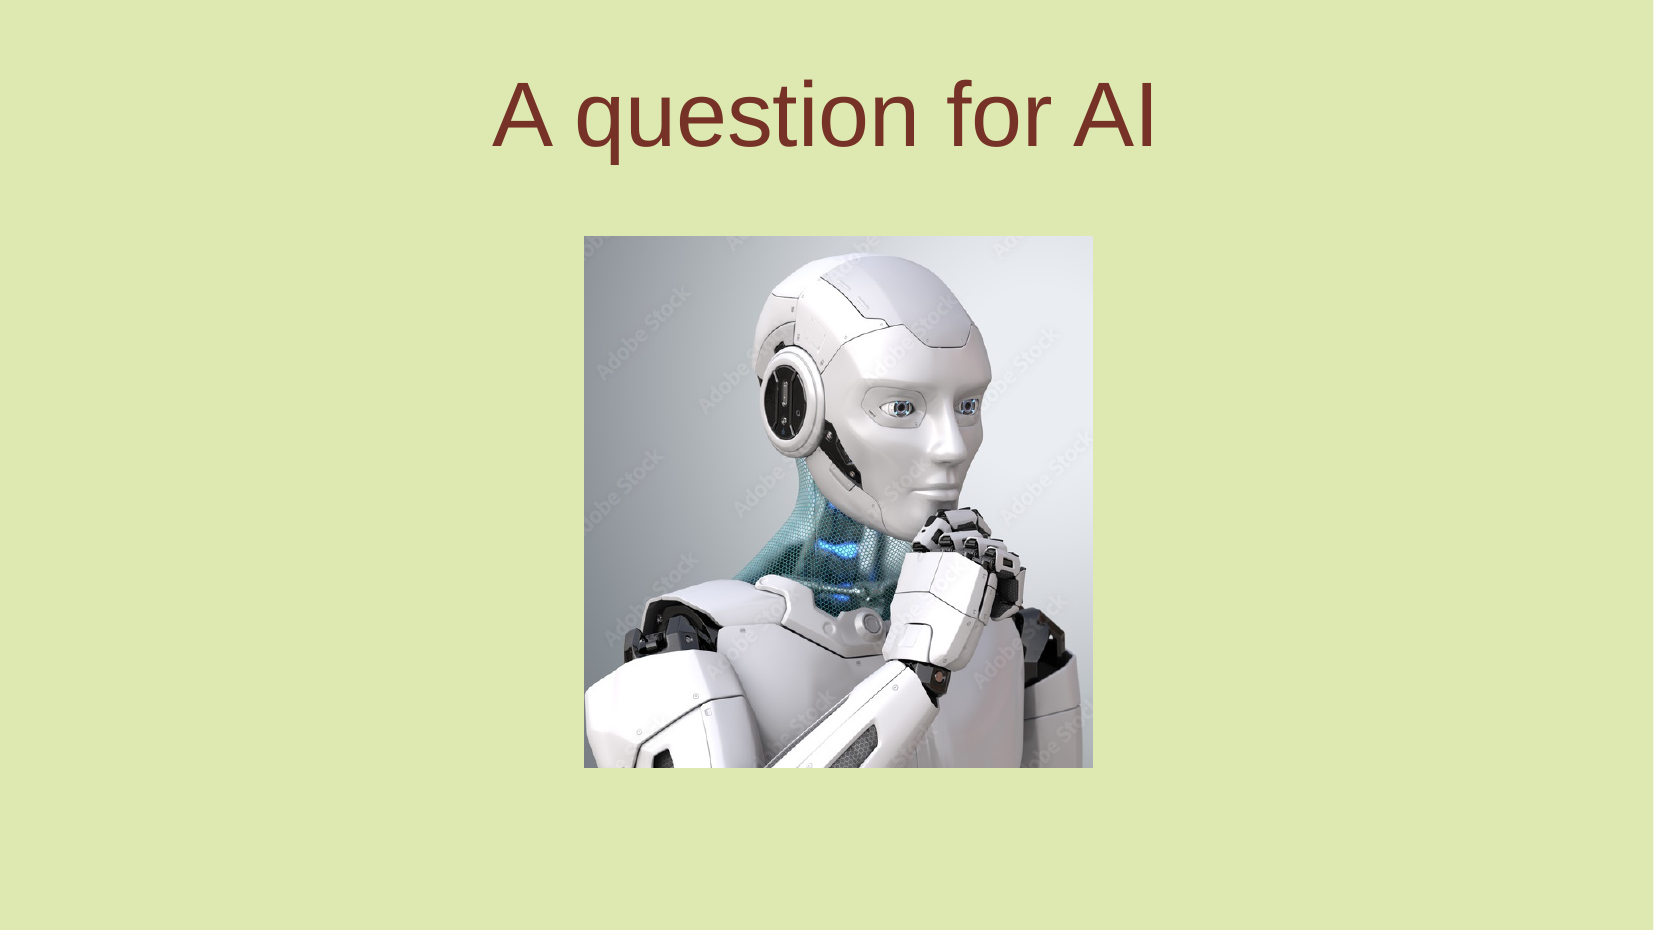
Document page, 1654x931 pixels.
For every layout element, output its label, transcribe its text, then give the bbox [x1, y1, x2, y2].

title A question for AI [82, 37, 1571, 193]
picture [584, 236, 1093, 768]
